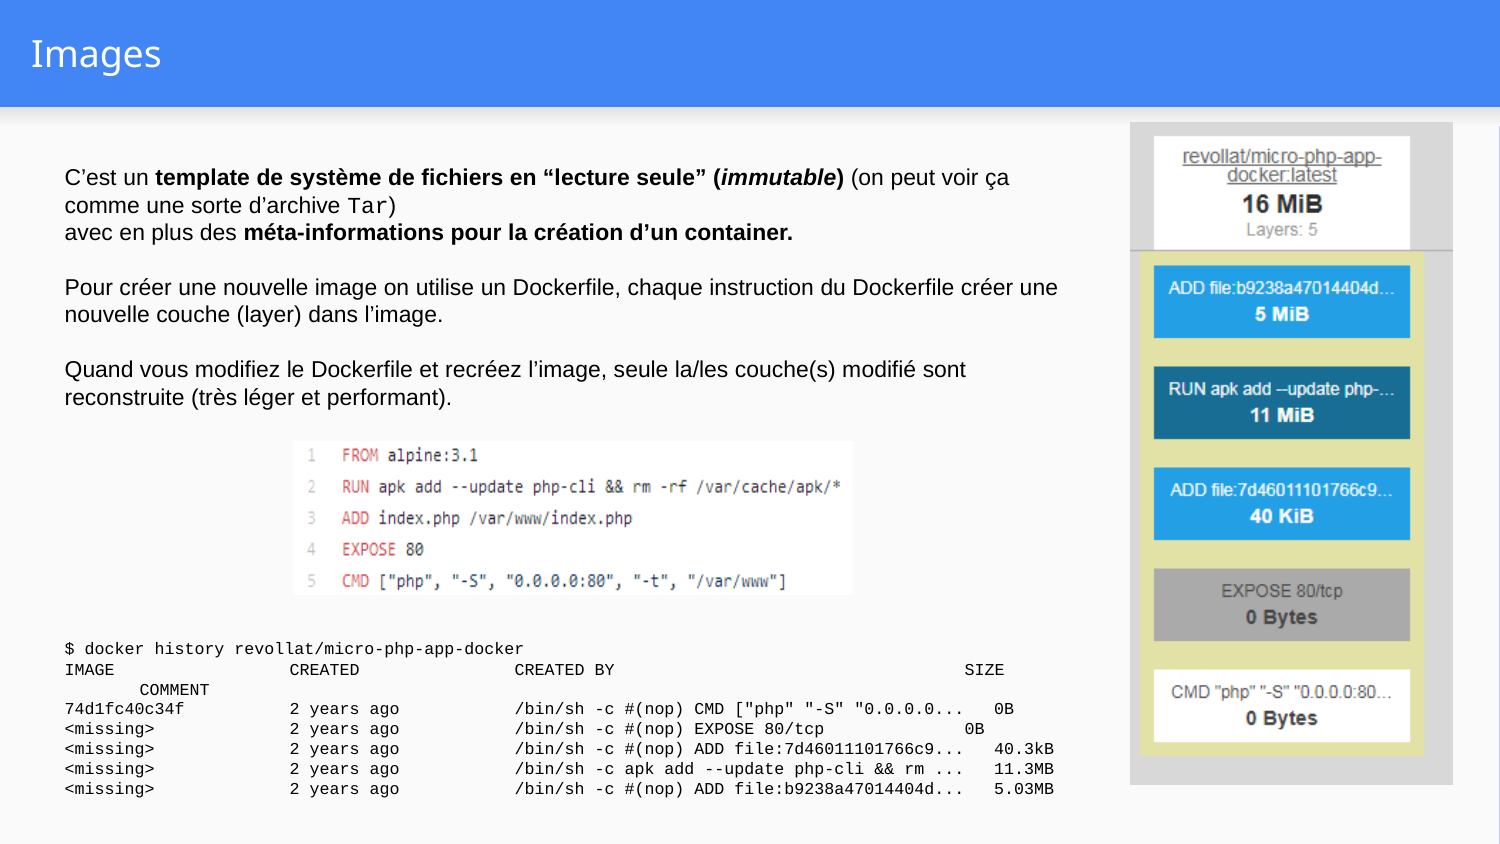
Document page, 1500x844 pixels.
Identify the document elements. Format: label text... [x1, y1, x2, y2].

text_box $ docker history revollat/micro-php-app-docker IMAGE CREATED CREATED BY SIZE COMMENT 74d1fc40c34f 2 years ago /bin/sh -c #(nop) CMD ["php" "-S" "0.0.0.0... 0B <missing> 2 years ago /bin/sh -c #(nop) EXPOSE 80/tcp 0B <missing> 2 years ago /bin/sh -c #(nop) ADD file:7d46011101766c9... 40.3kB <missing> 2 years ago /bin/sh -c apk add --update php-cli && rm ... 11.3MB <missing> 2 years ago /bin/sh -c #(nop) ADD file:b9238a47014404d... 5.03MB [49, 604, 1080, 832]
text_box C’est un template de système de fichiers en “lecture seule” (immutable) (on peut voir ça comme une sorte d’archive Tar) avec en plus des méta-informations pour la création d’un container. Pour créer une nouvelle image on utilise un Dockerfile, chaque instruction du Dockerfile créer une nouvelle couche (layer) dans l’image. Quand vous modifiez le Dockerfile et recréez l’image, seule la/les couche(s) modifié sont reconstruite (très léger et performant). [49, 147, 1097, 630]
title Images [16, 2, 1464, 102]
picture [1130, 122, 1453, 785]
picture [293, 441, 853, 595]
